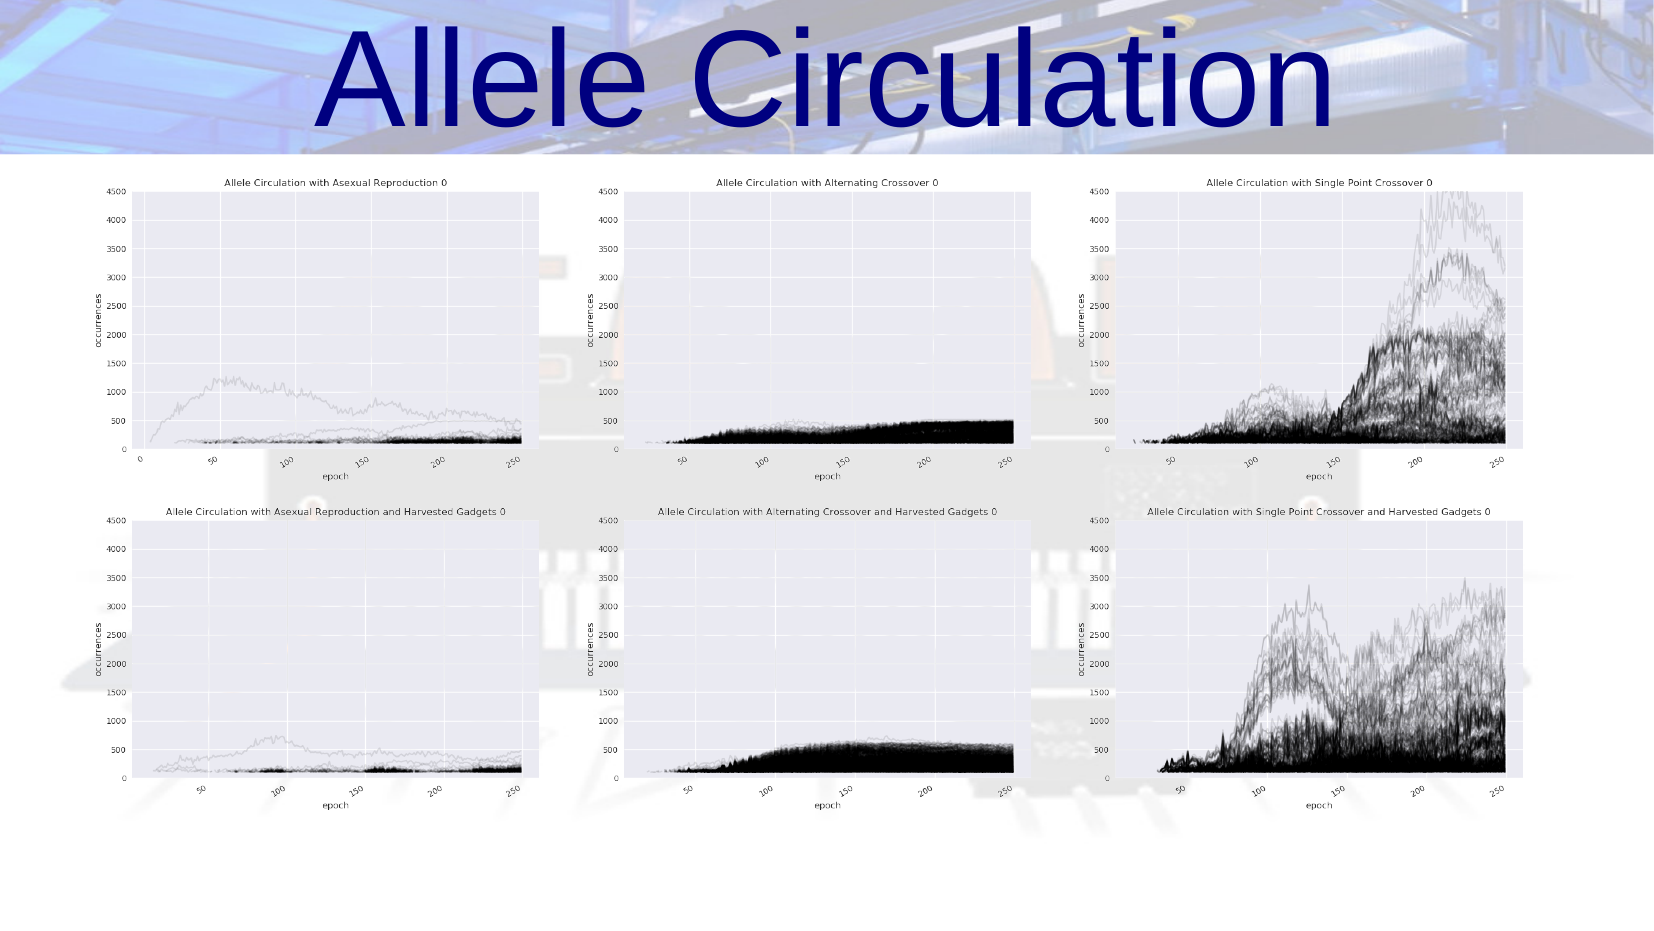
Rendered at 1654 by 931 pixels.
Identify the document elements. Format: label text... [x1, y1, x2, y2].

title Allele Circulation [82, 37, 1571, 121]
picture [0, 0, 1654, 931]
